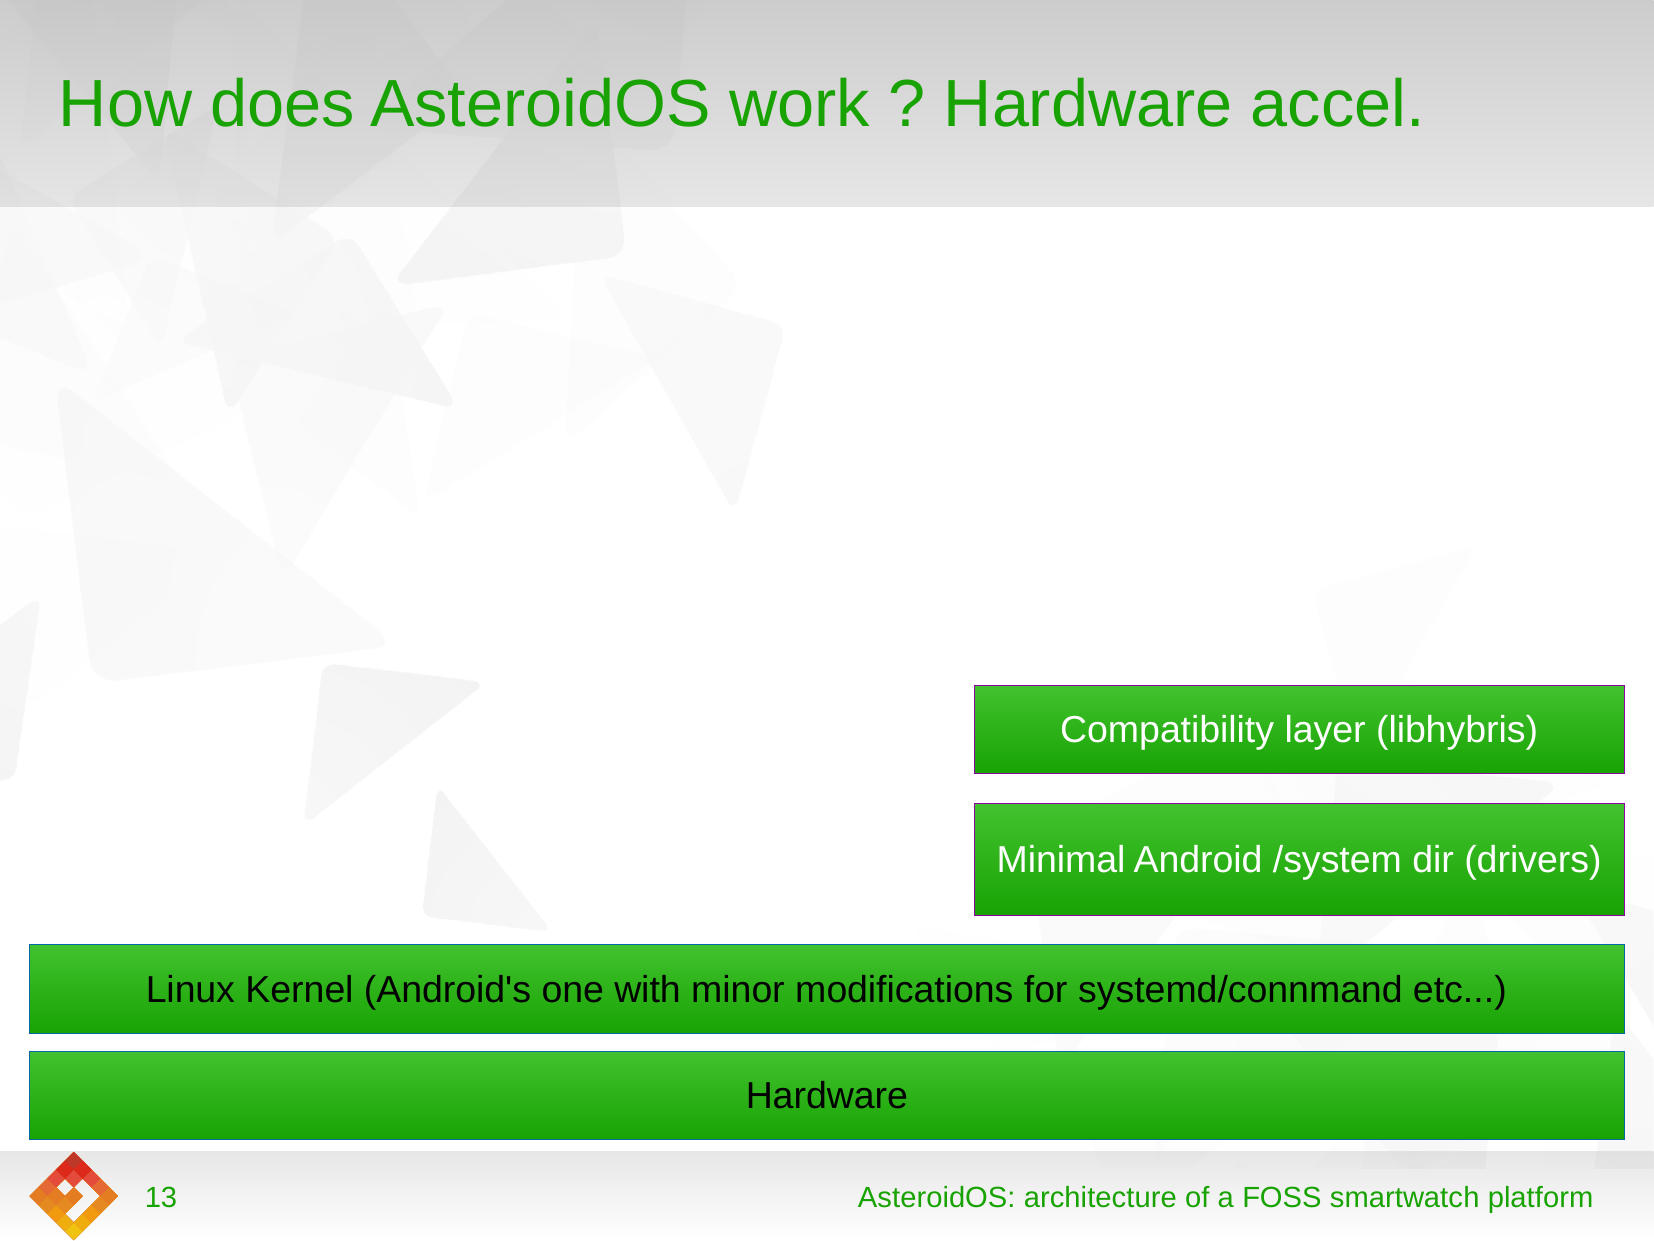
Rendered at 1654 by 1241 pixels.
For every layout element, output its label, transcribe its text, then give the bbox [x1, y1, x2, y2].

text_box Hardware [29, 1051, 1625, 1140]
title How does AsteroidOS work ? Hardware accel. [59, 29, 1595, 178]
picture [0, 0, 783, 931]
text_box Compatibility layer (libhybris) [974, 685, 1625, 774]
text_box Linux Kernel (Android's one with minor modifications for systemd/connmand etc...) [29, 944, 1625, 1034]
picture [915, 548, 1654, 1169]
text_box Minimal Android /system dir (drivers) [974, 803, 1625, 916]
